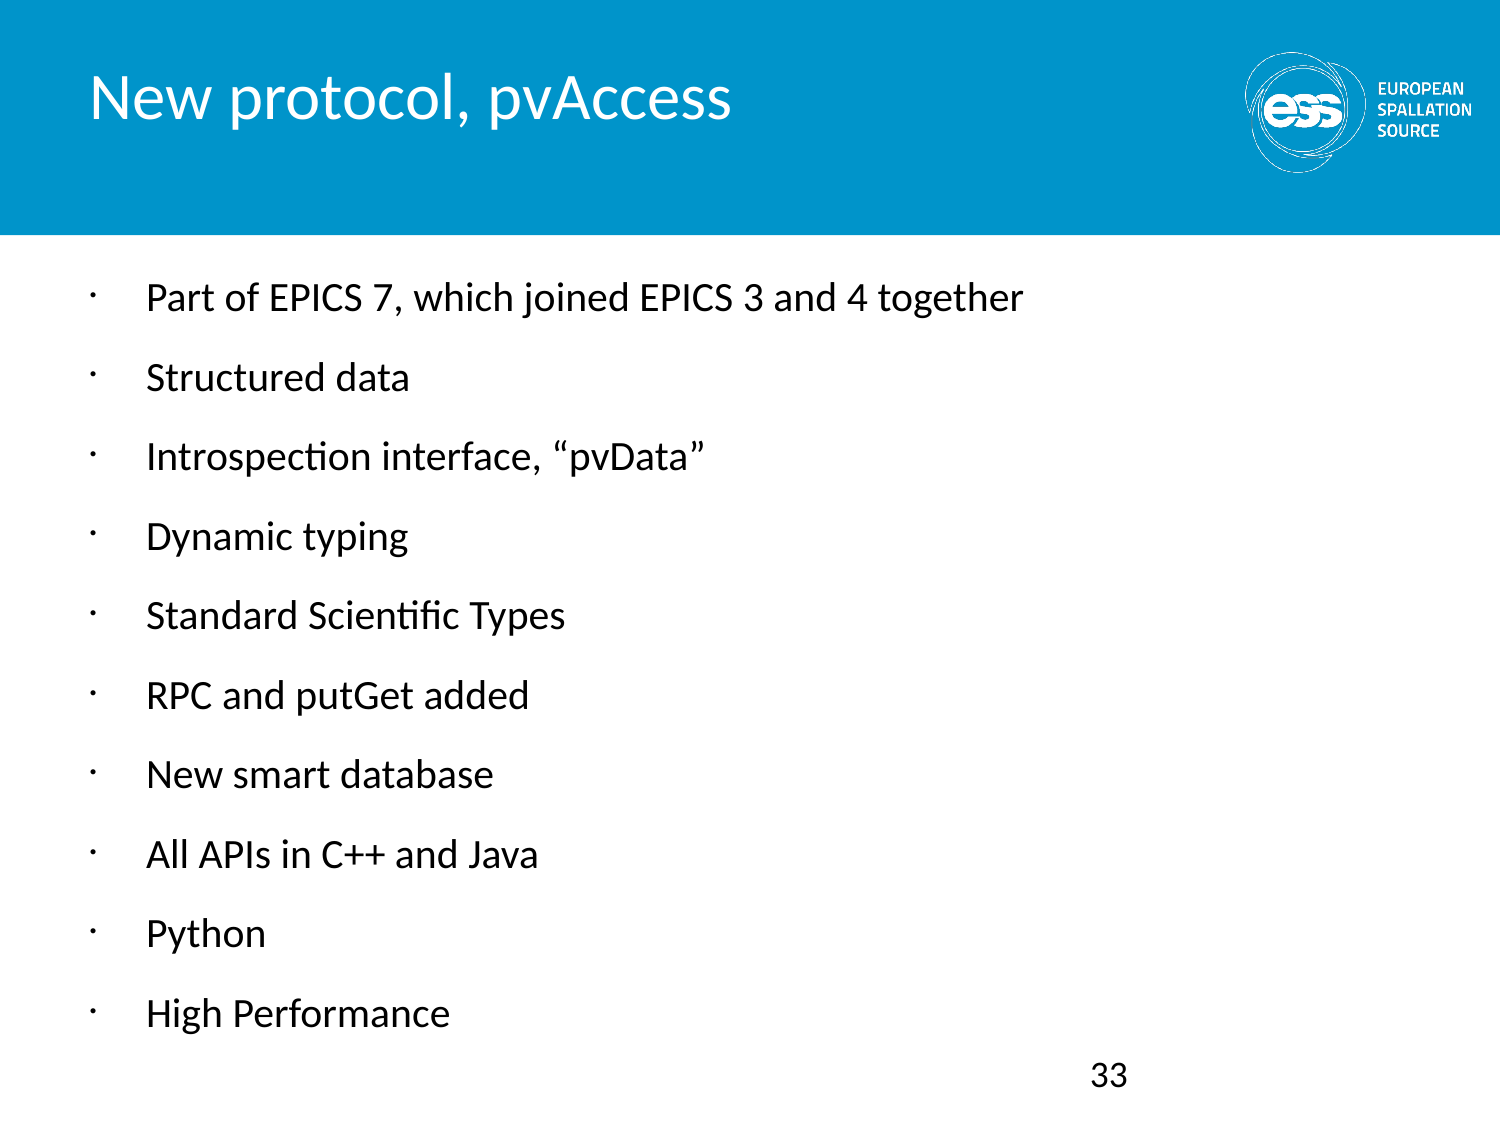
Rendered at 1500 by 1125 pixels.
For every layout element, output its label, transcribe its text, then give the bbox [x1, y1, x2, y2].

picture [1398, 109, 1406, 115]
title New protocol, pvAccess [75, 45, 1247, 233]
picture [1379, 83, 1385, 94]
picture [1400, 83, 1407, 94]
list Part of EPICS 7, which joined EPICS 3 and 4 together Structured data Introspection interface, “pvData” Dynamic typing Standard Scientific Types RPC and putGet added New smart database All APIs in C++ and Java Python High Performance [75, 262, 1486, 1047]
picture [1436, 104, 1444, 115]
picture [1423, 83, 1430, 94]
picture [1443, 86, 1450, 93]
picture [1264, 94, 1342, 127]
picture [1409, 104, 1415, 115]
picture [1432, 125, 1438, 136]
picture [1454, 83, 1458, 94]
picture [1422, 125, 1428, 134]
slide_number <number> [1074, 1047, 1425, 1103]
picture [1389, 104, 1393, 115]
picture [1418, 104, 1423, 115]
